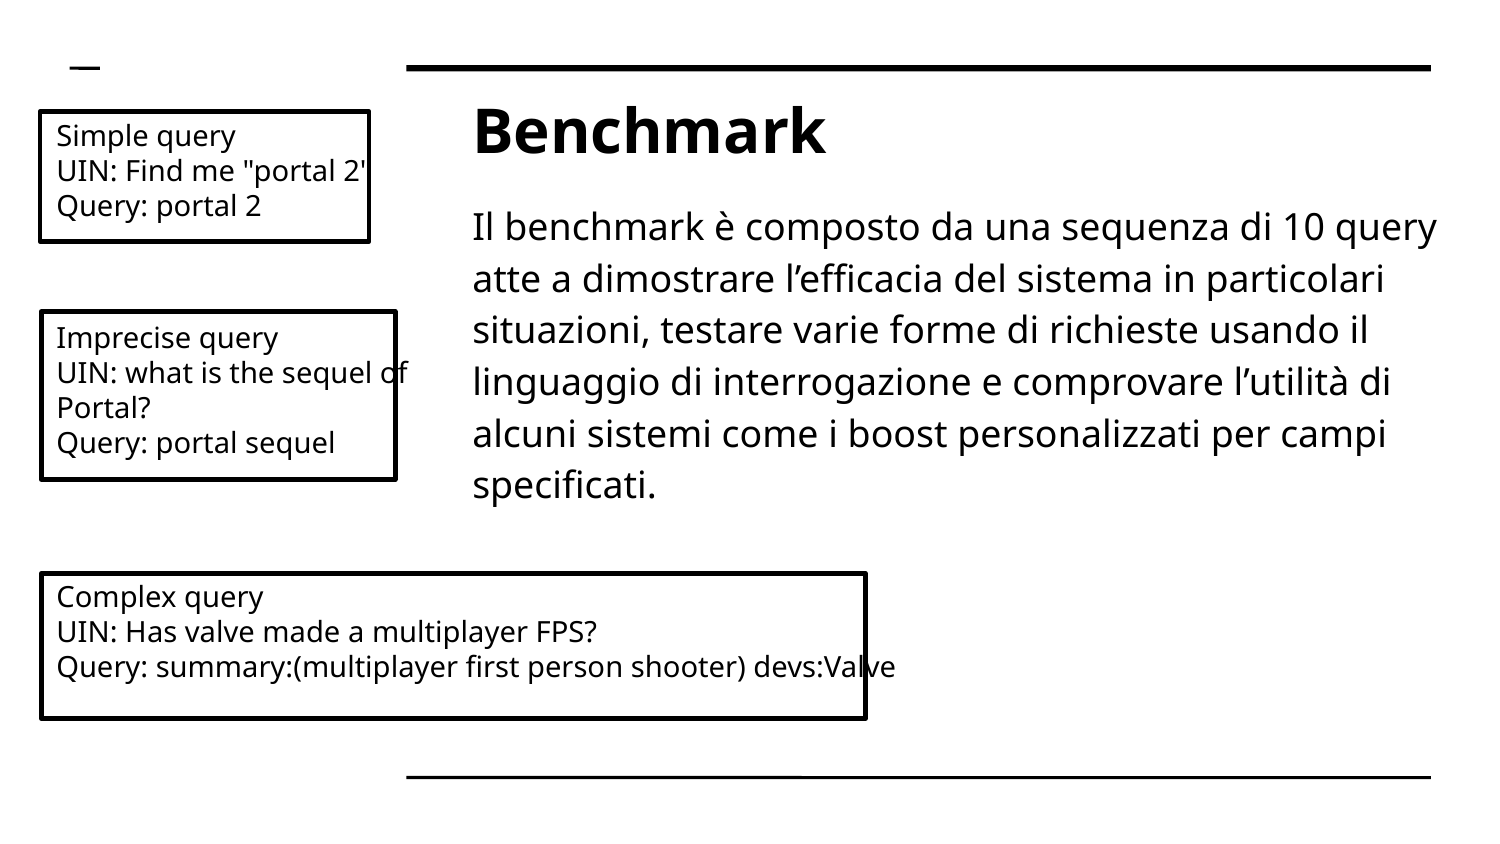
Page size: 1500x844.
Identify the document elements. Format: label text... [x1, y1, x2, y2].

text_box Complex query UIN: Has valve made a multiplayer FPS? Query: summary:(multiplayer first person shooter) devs:Valve [41, 563, 924, 826]
text_box Simple query UIN: Find me "portal 2" Query: portal 2 [42, 114, 367, 239]
text_box Imprecise query UIN: what is the sequel of Portal? Query: portal sequel [44, 314, 393, 477]
text_box Imprecise query UIN: what is the sequel of Portal? Query: portal sequel [41, 304, 433, 550]
text_box Complex query UIN: Has valve made a multiplayer FPS? Query: summary:(multiplayer first person shooter) devs:Valve [44, 576, 863, 716]
list Il benchmark è composto da una sequenza di 10 query atte a dimostrare l’efficacia del sistema in particolari situazioni, testare varie forme di richieste usando il linguaggio di interrogazione e comprovare l’utilità di alcuni sistemi come i boost personalizzati per campi specificati. [457, 181, 1495, 674]
title Benchmark [457, 76, 1495, 181]
text_box Simple query UIN: Find me "portal 2" Query: portal 2 [41, 101, 469, 348]
